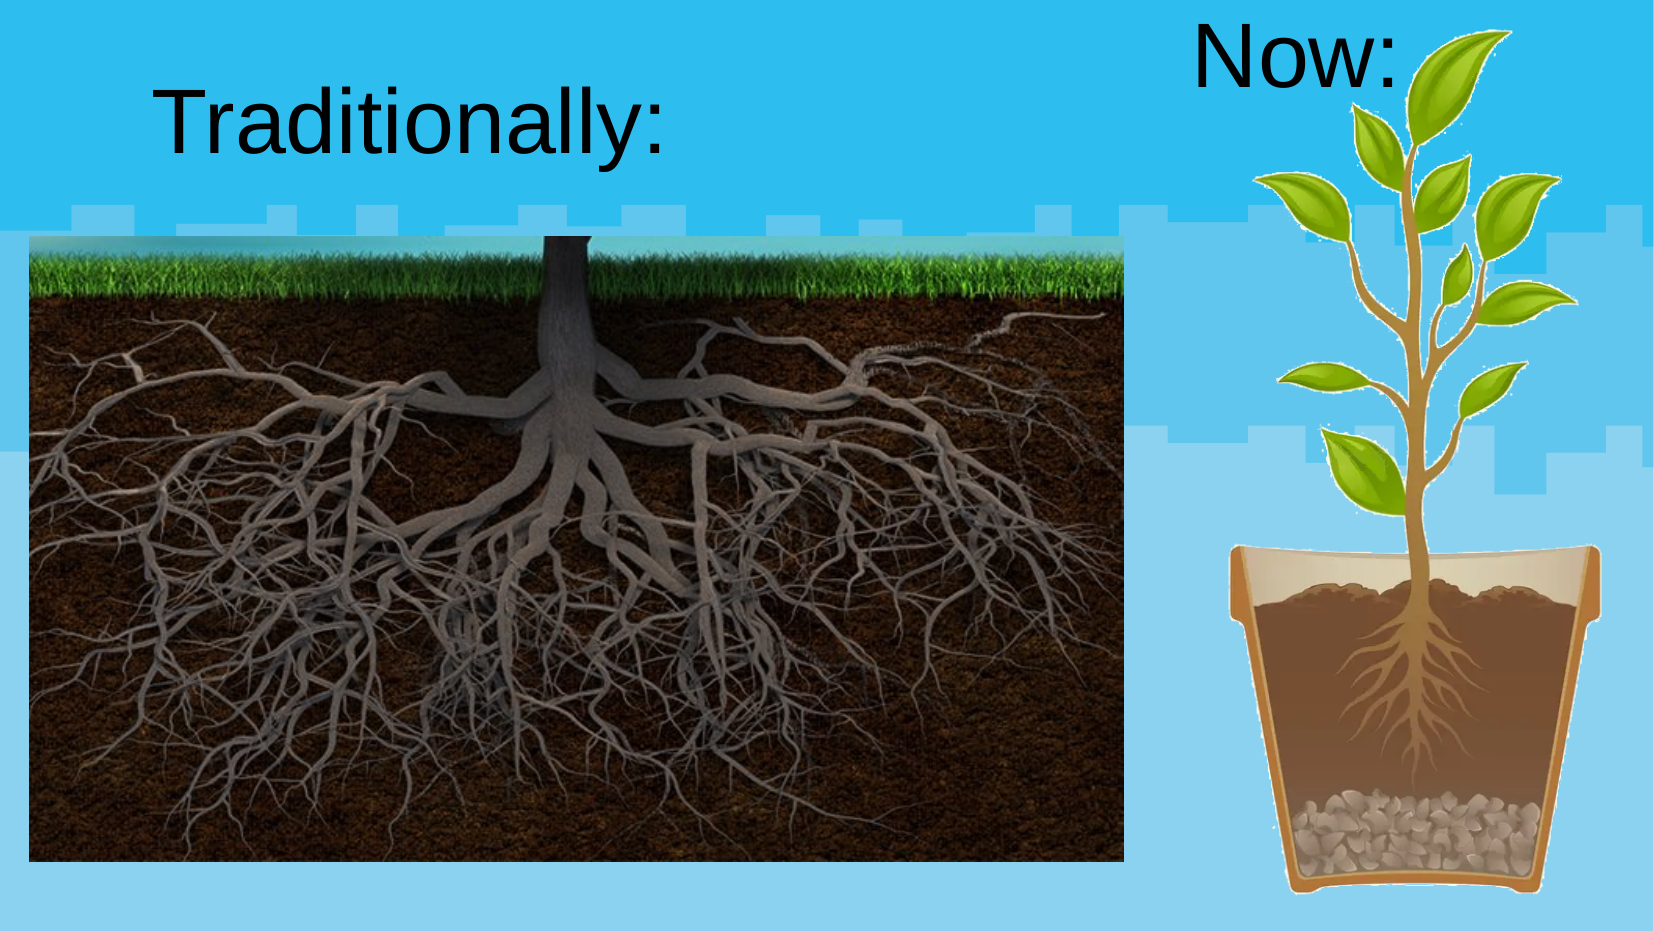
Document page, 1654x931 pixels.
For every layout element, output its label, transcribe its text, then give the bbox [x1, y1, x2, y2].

picture [0, 0, 1654, 931]
title Now: [968, 0, 1625, 170]
title Traditionally: [82, 7, 739, 236]
